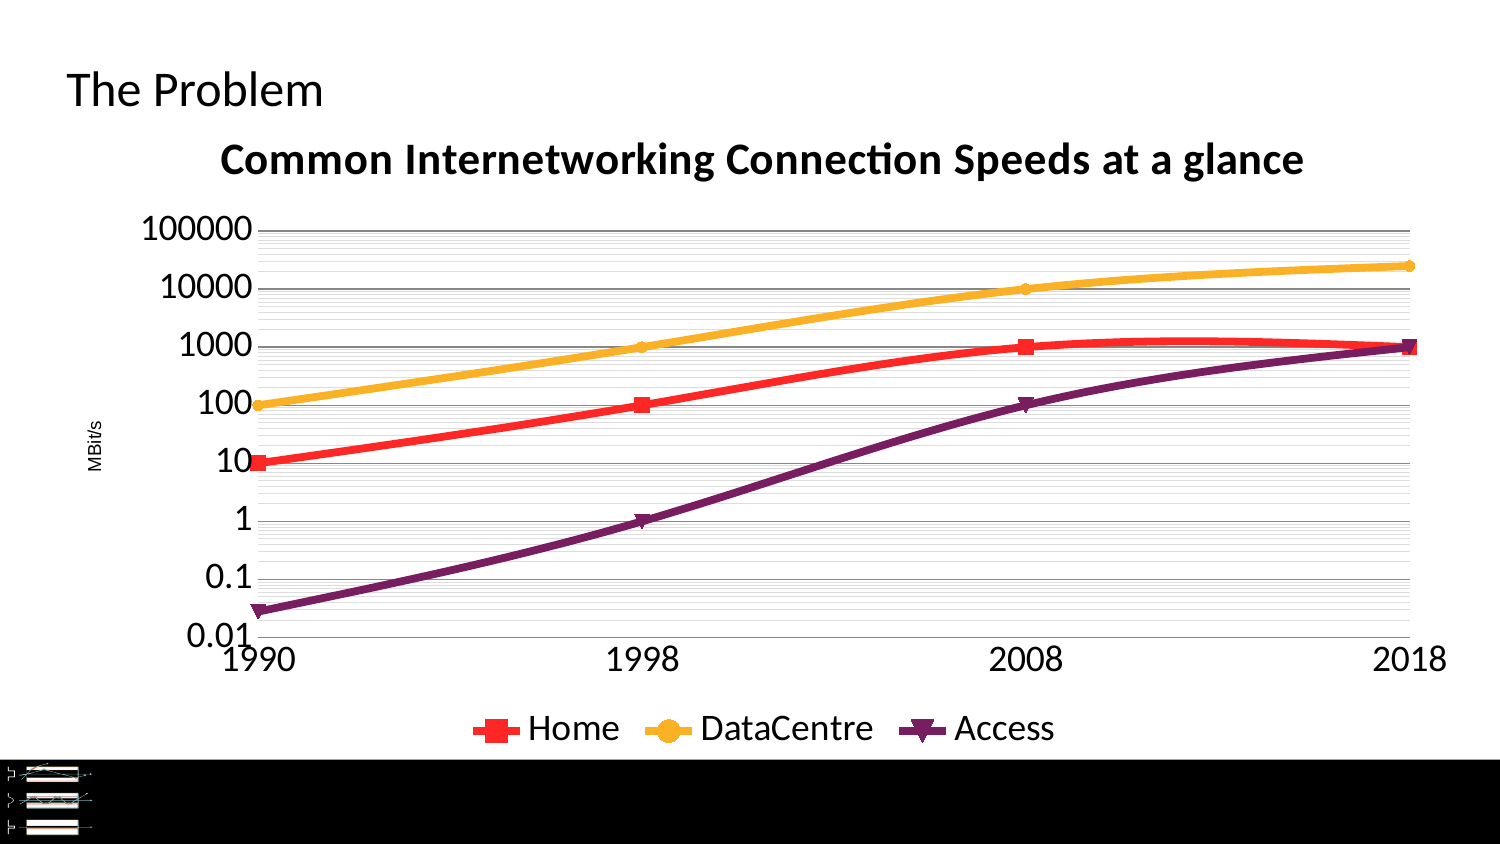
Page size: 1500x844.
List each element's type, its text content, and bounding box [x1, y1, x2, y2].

picture [5, 761, 95, 837]
text_box The Problem [51, 23, 1476, 165]
chart [51, 165, 1476, 758]
